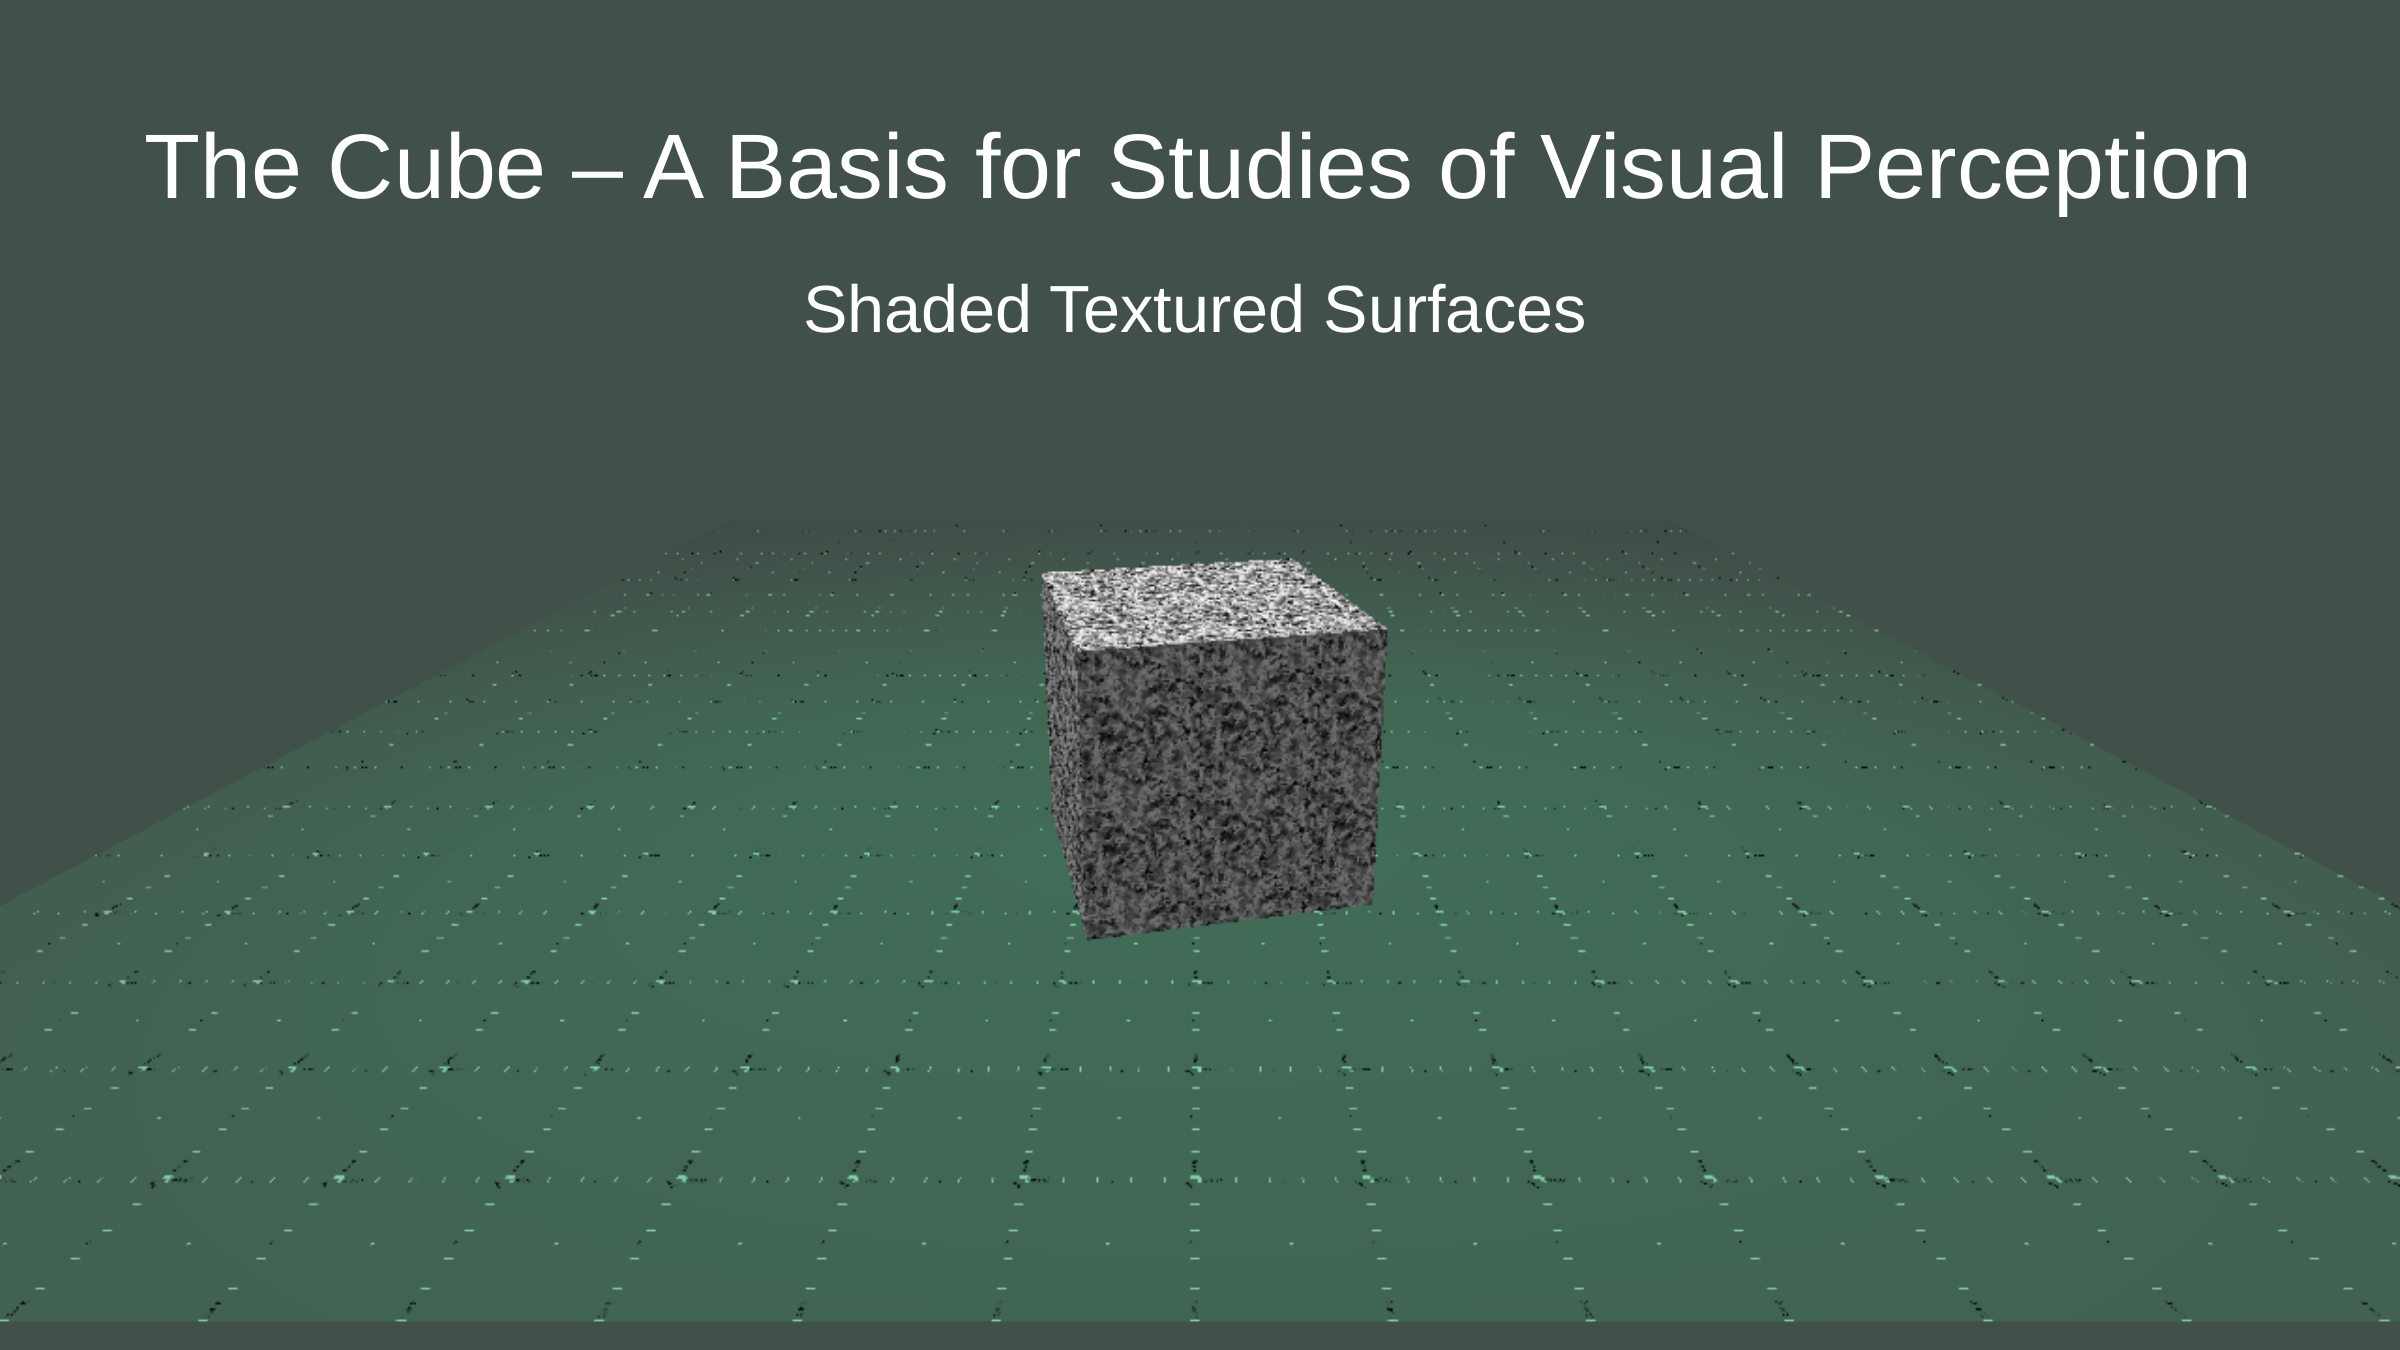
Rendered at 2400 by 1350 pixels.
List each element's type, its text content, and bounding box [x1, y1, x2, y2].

text_box Shaded Textured Surfaces [788, 264, 1612, 354]
title The Cube – A Basis for Studies of Visual Perception [120, 53, 2280, 280]
picture [0, 0, 2400, 1350]
